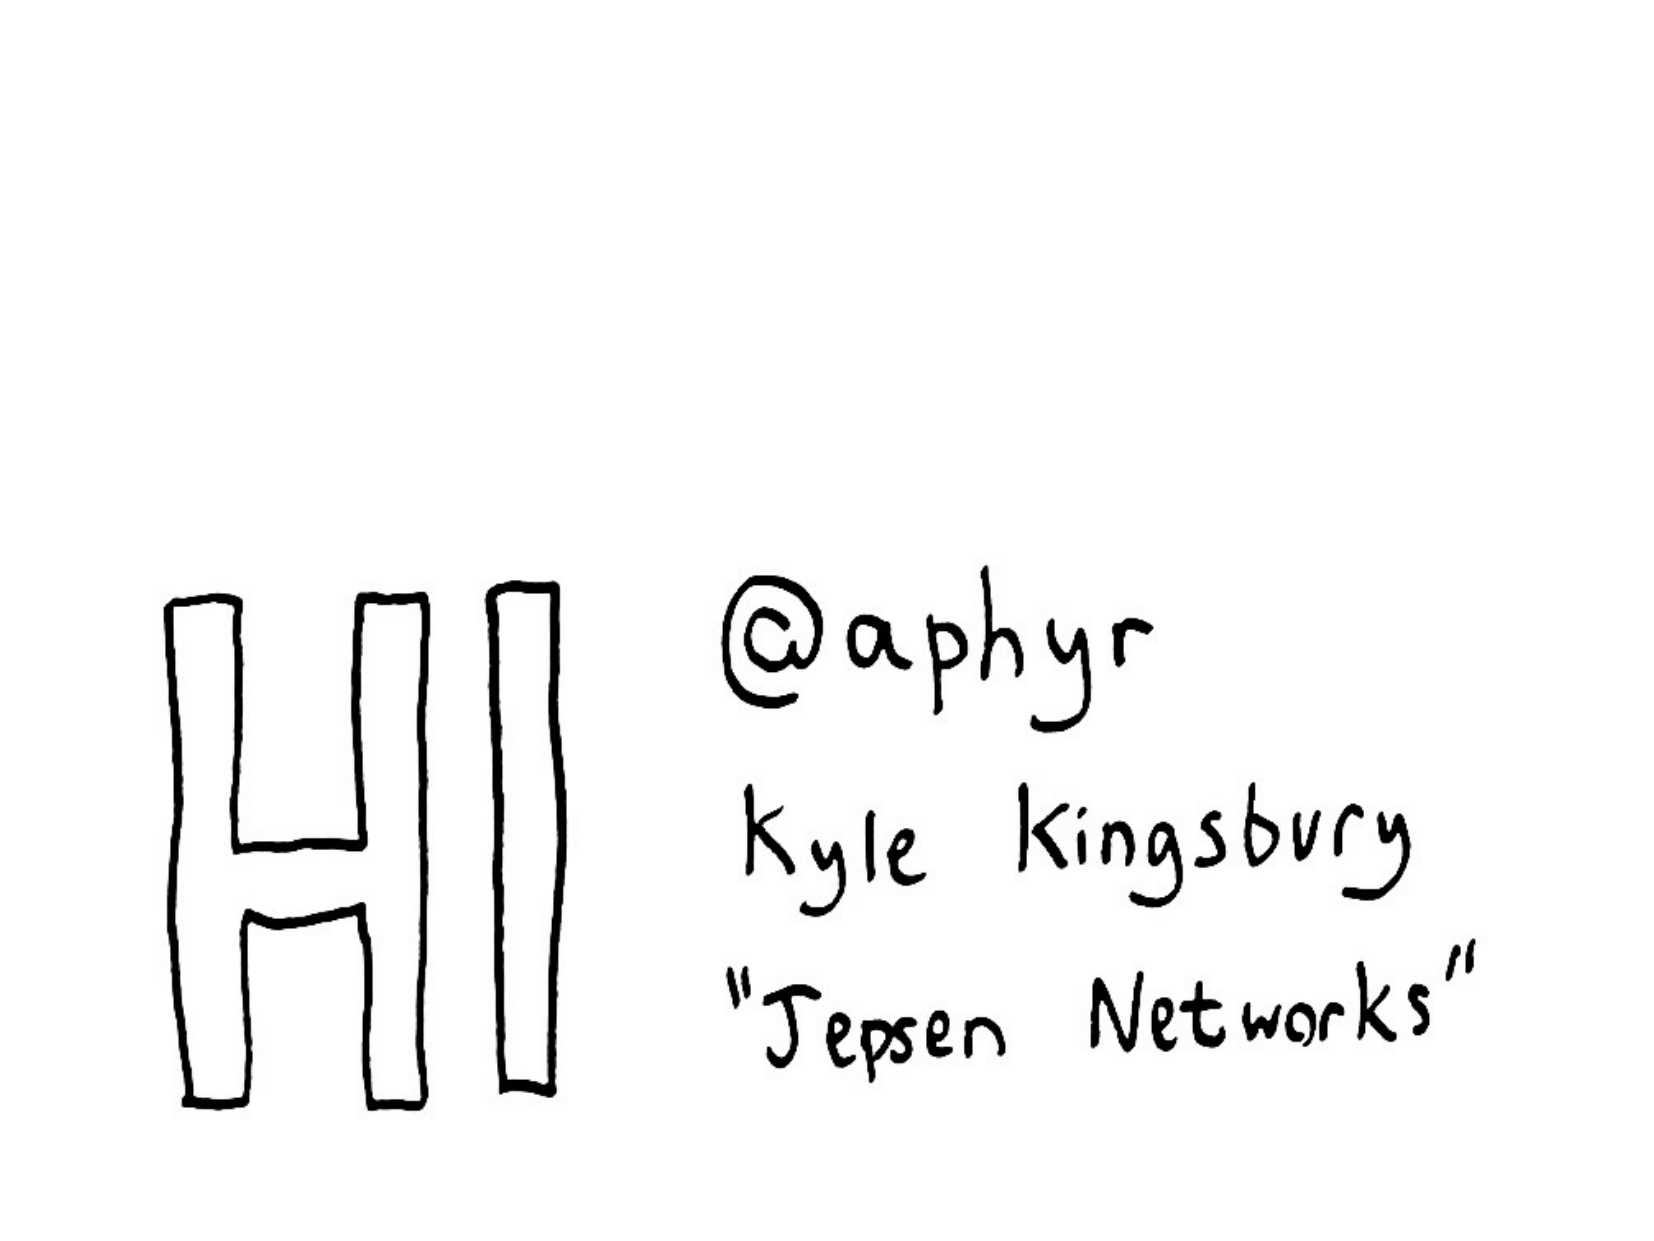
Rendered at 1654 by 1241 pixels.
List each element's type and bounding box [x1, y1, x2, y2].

picture [54, 515, 1576, 1186]
